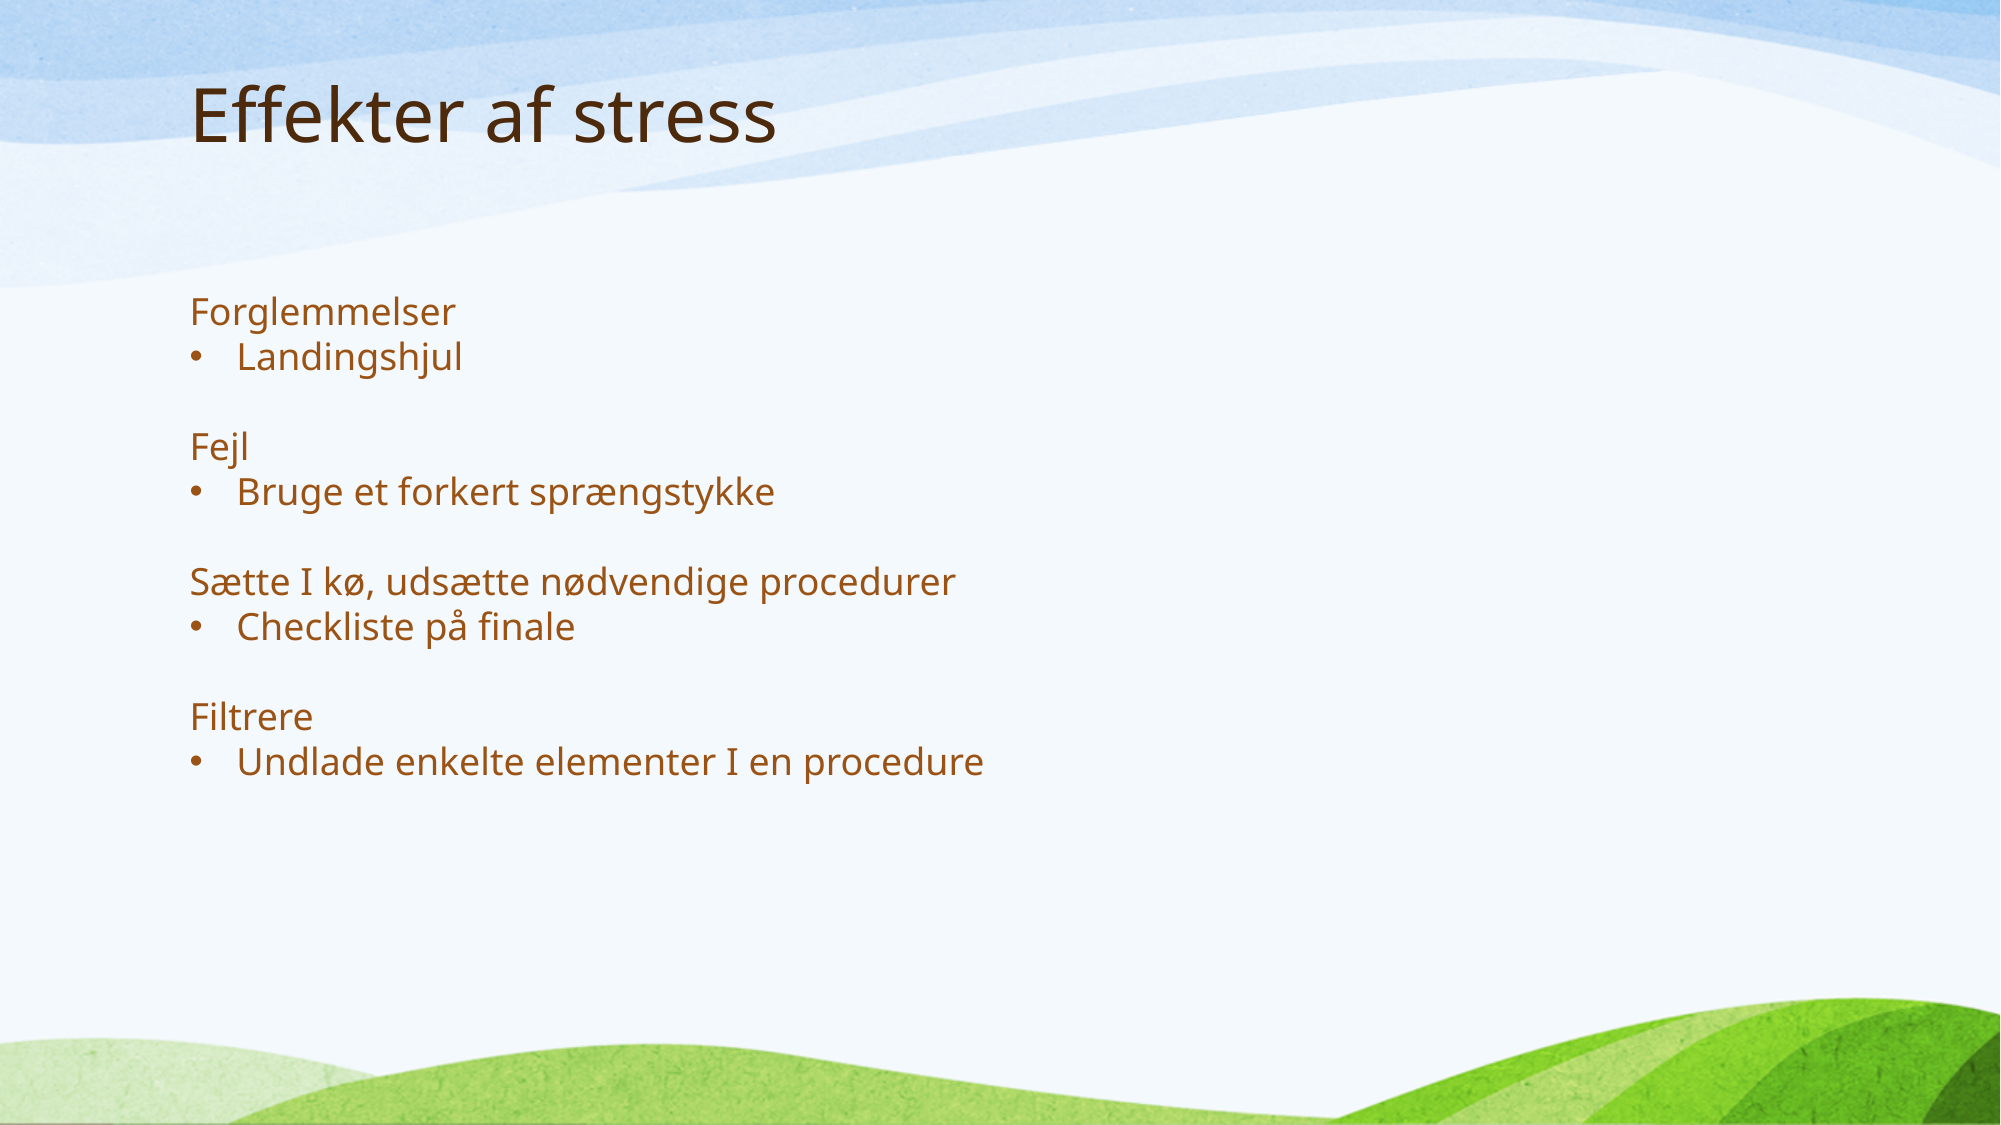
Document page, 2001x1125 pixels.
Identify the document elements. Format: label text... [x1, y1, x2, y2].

picture [0, 0, 2001, 1125]
title Effekter af stress [174, 50, 1825, 167]
text_box Forglemmelser Landingshjul Fejl Bruge et forkert sprængstykke Sætte I kø, udsætte nødvendige procedurer Checkliste på finale Filtrere Undlade enkelte elementer I en procedure [174, 280, 1293, 791]
